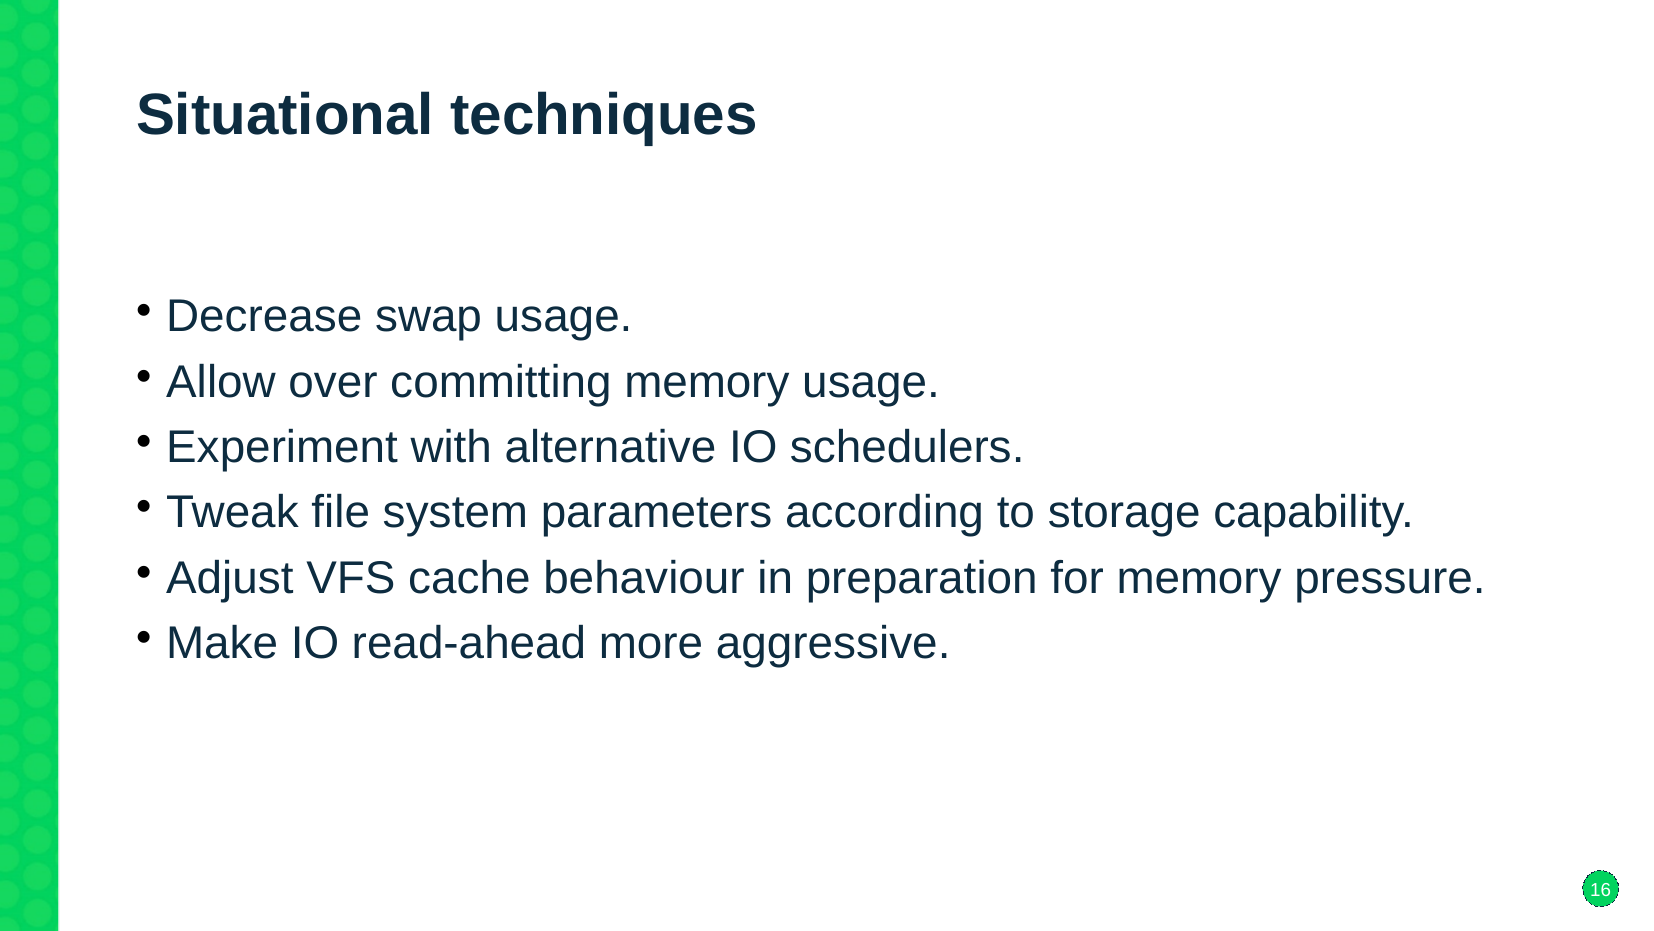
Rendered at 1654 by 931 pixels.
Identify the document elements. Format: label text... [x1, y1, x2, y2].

title Situational techniques [121, 37, 1531, 193]
list Decrease swap usage. Allow over committing memory usage. Experiment with alternative IO schedulers. Tweak file system parameters according to storage capability. Adjust VFS cache behaviour in preparation for memory pressure. Make IO read-ahead more aggressive. [121, 217, 1531, 826]
picture [0, 0, 76, 931]
